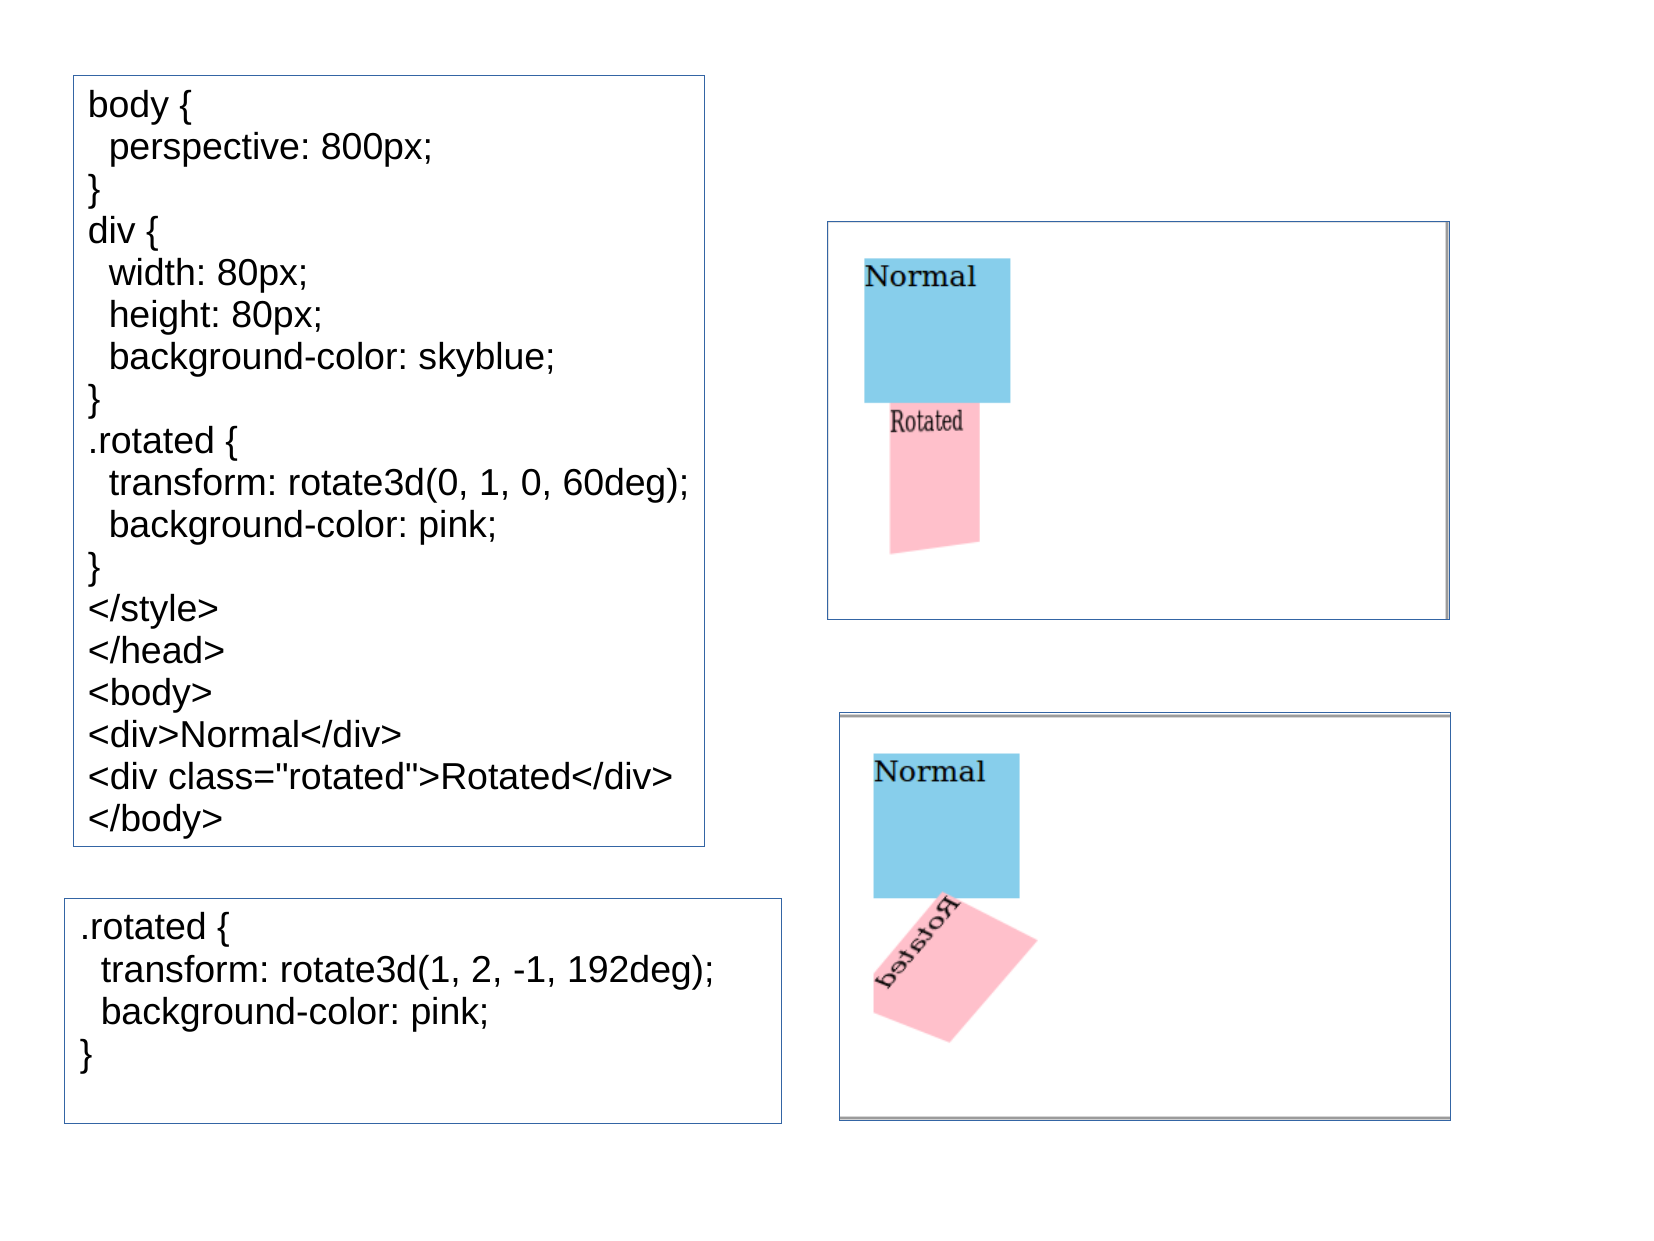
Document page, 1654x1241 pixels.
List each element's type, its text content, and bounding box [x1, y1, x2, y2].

text_box body { perspective: 800px; } div { width: 80px; height: 80px; background-color: skyblue; } .rotated { transform: rotate3d(0, 1, 0, 60deg); background-color: pink; } </style> </head> <body> <div>Normal</div> <div class="rotated">Rotated</div> </body> [73, 75, 705, 847]
picture [839, 712, 1451, 1121]
picture [827, 221, 1450, 620]
text_box .rotated { transform: rotate3d(1, 2, -1, 192deg); background-color: pink; } [64, 898, 782, 1124]
